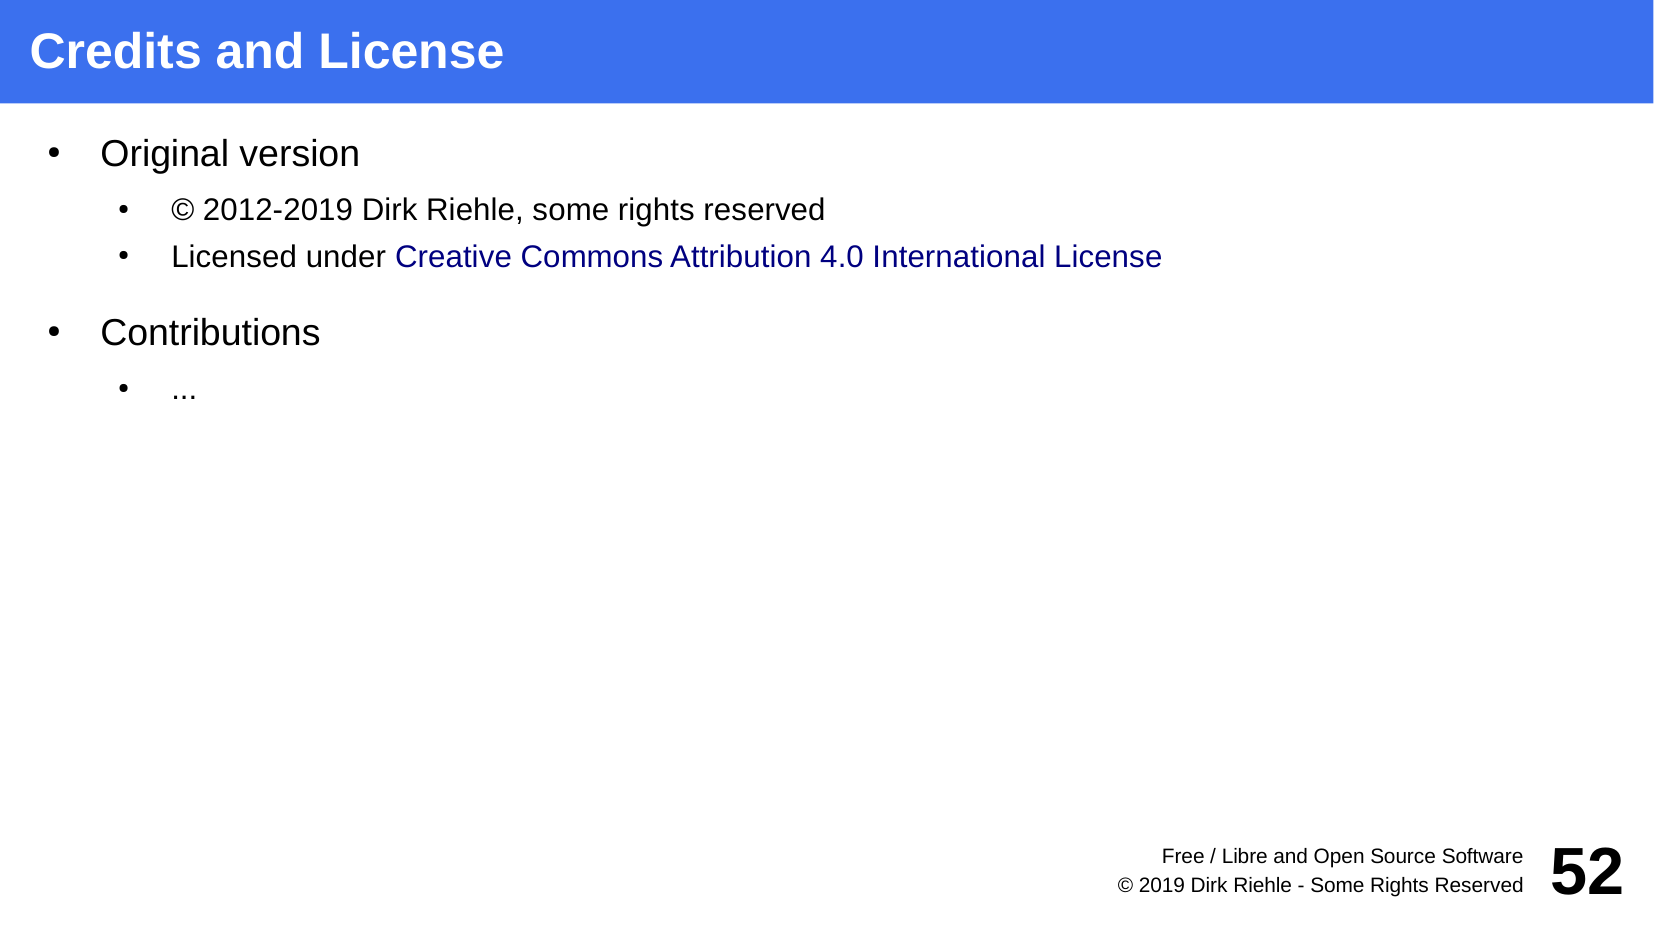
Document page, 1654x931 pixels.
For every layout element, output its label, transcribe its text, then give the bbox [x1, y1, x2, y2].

list Original version © 2012-2019 Dirk Riehle, some rights reserved Licensed under Creative Commons Attribution 4.0 International License Contributions ... [29, 132, 1625, 813]
title Credits and License [0, 0, 1654, 104]
